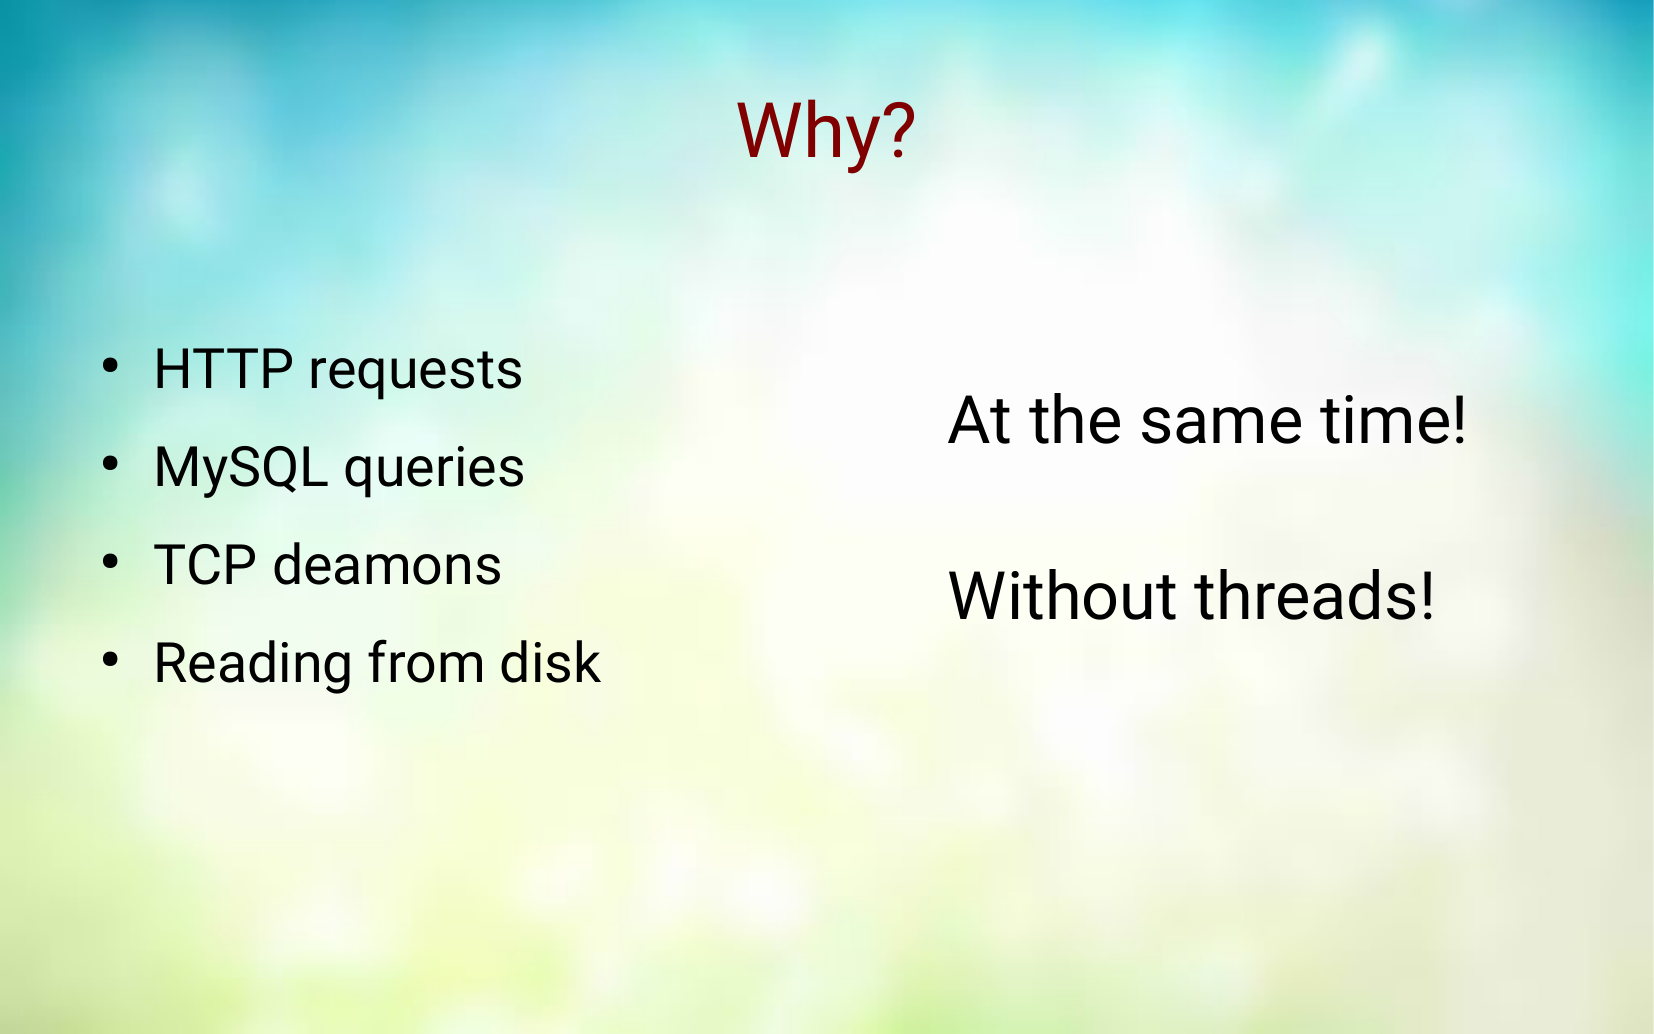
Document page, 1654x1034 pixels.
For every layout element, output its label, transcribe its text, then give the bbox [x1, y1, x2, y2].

list HTTP requests MySQL queries TCP deamons Reading from disk [82, 330, 697, 733]
text_box At the same time! Without threads! [933, 366, 1548, 709]
title Why? [82, 41, 1571, 214]
picture [0, 0, 1654, 1034]
